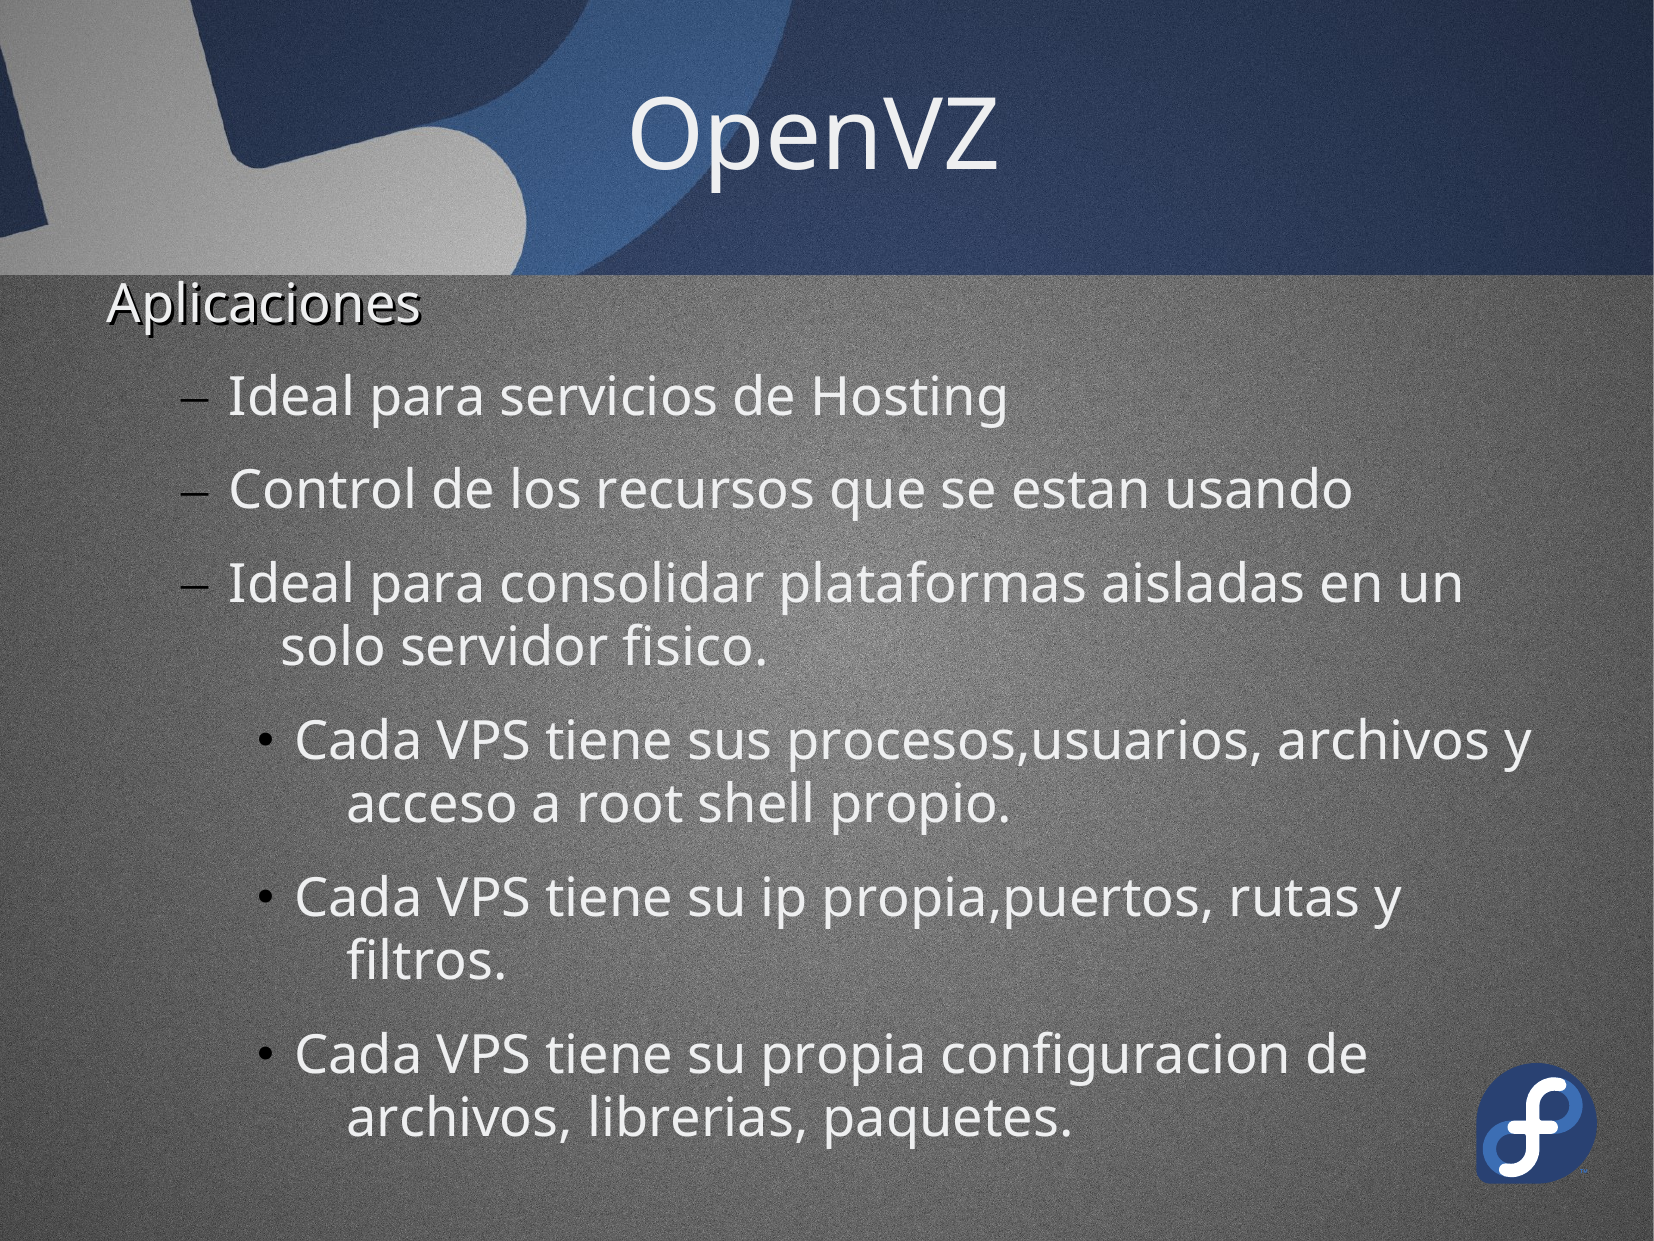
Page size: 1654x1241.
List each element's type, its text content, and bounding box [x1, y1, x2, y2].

text_box OpenVZ [88, 29, 1565, 237]
picture [0, 0, 1654, 1241]
text_box Aplicaciones Ideal para servicios de Hosting Control de los recursos que se estan usando Ideal para consolidar plataformas aisladas en un solo servidor fisico. Cada VPS tiene sus procesos,usuarios, archivos y acceso a root shell propio. Cada VPS tiene su ip propia,puertos, rutas y filtros. Cada VPS tiene su propia configuracion de archivos, librerias, paquetes. [88, 270, 1565, 979]
